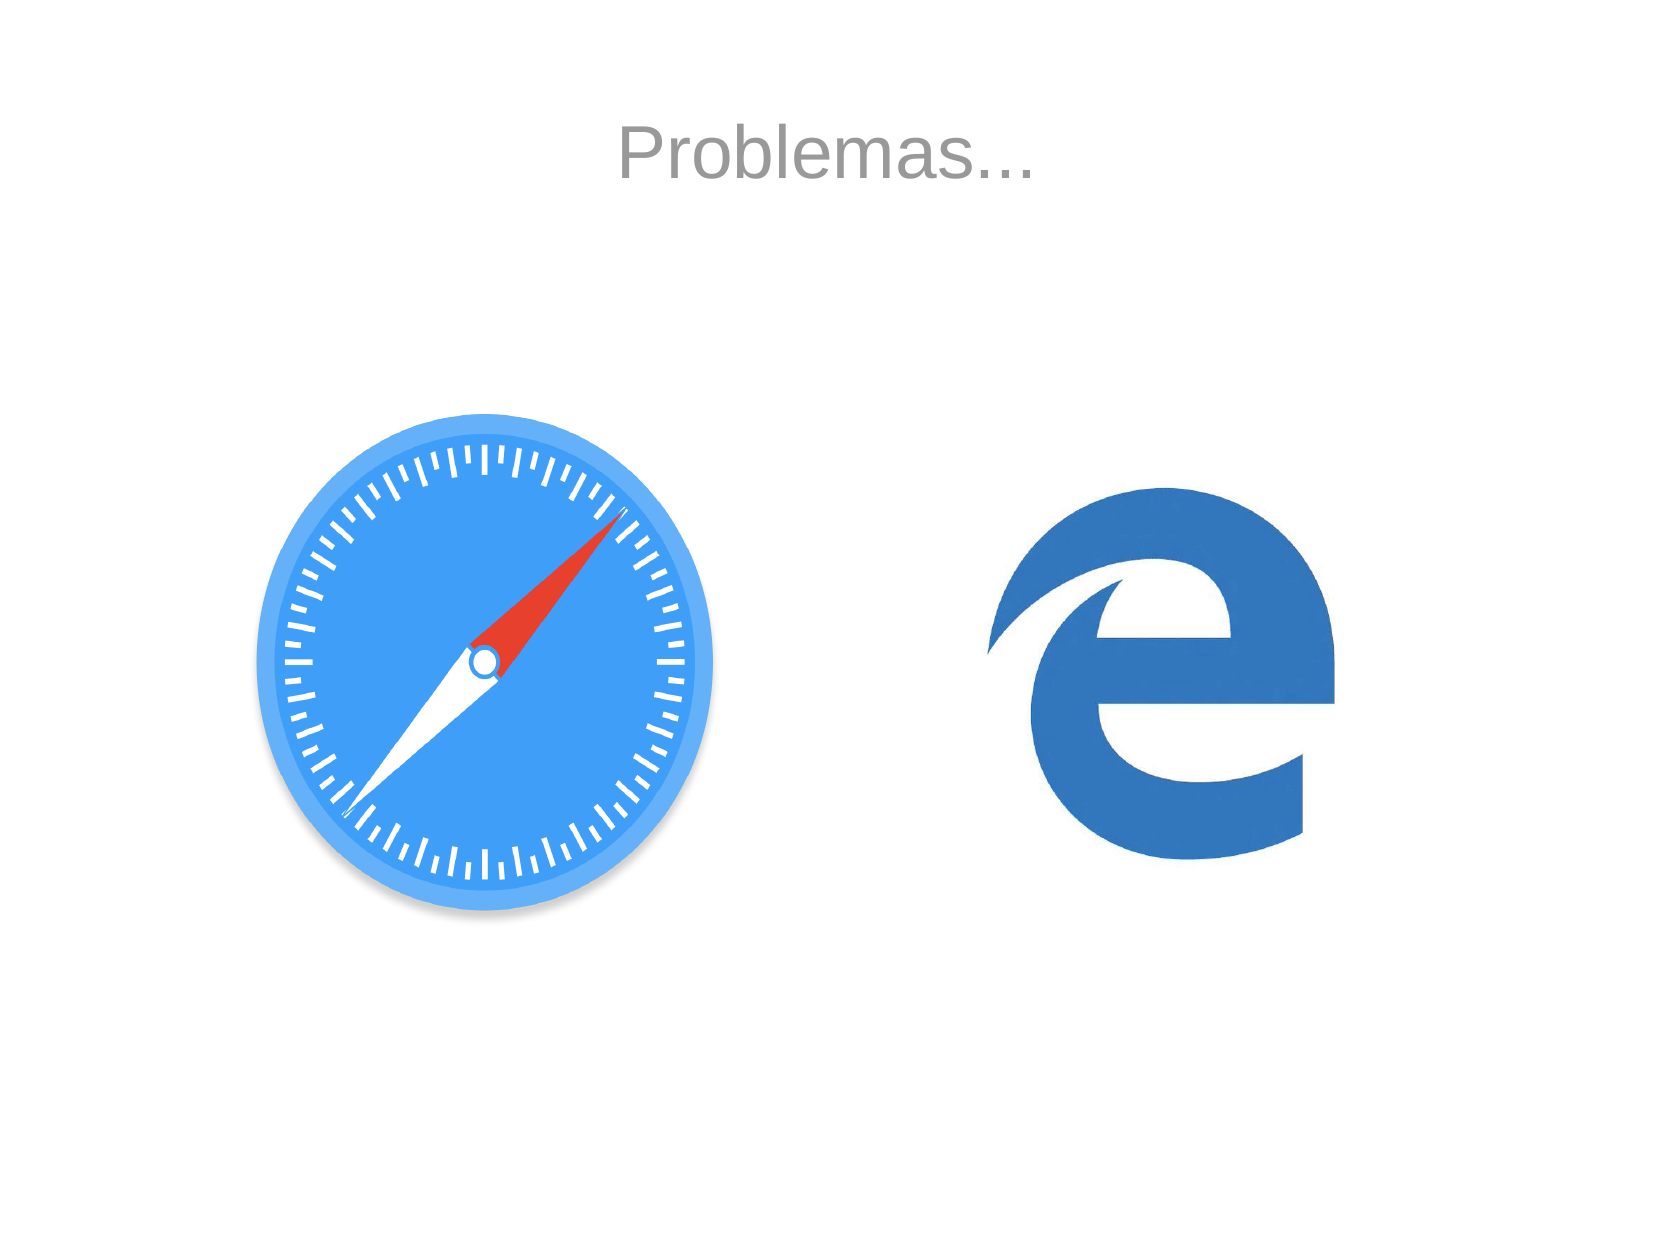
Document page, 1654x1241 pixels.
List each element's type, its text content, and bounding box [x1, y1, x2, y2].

title Problemas... [82, 49, 1571, 257]
picture [224, 379, 745, 945]
picture [879, 431, 1447, 909]
